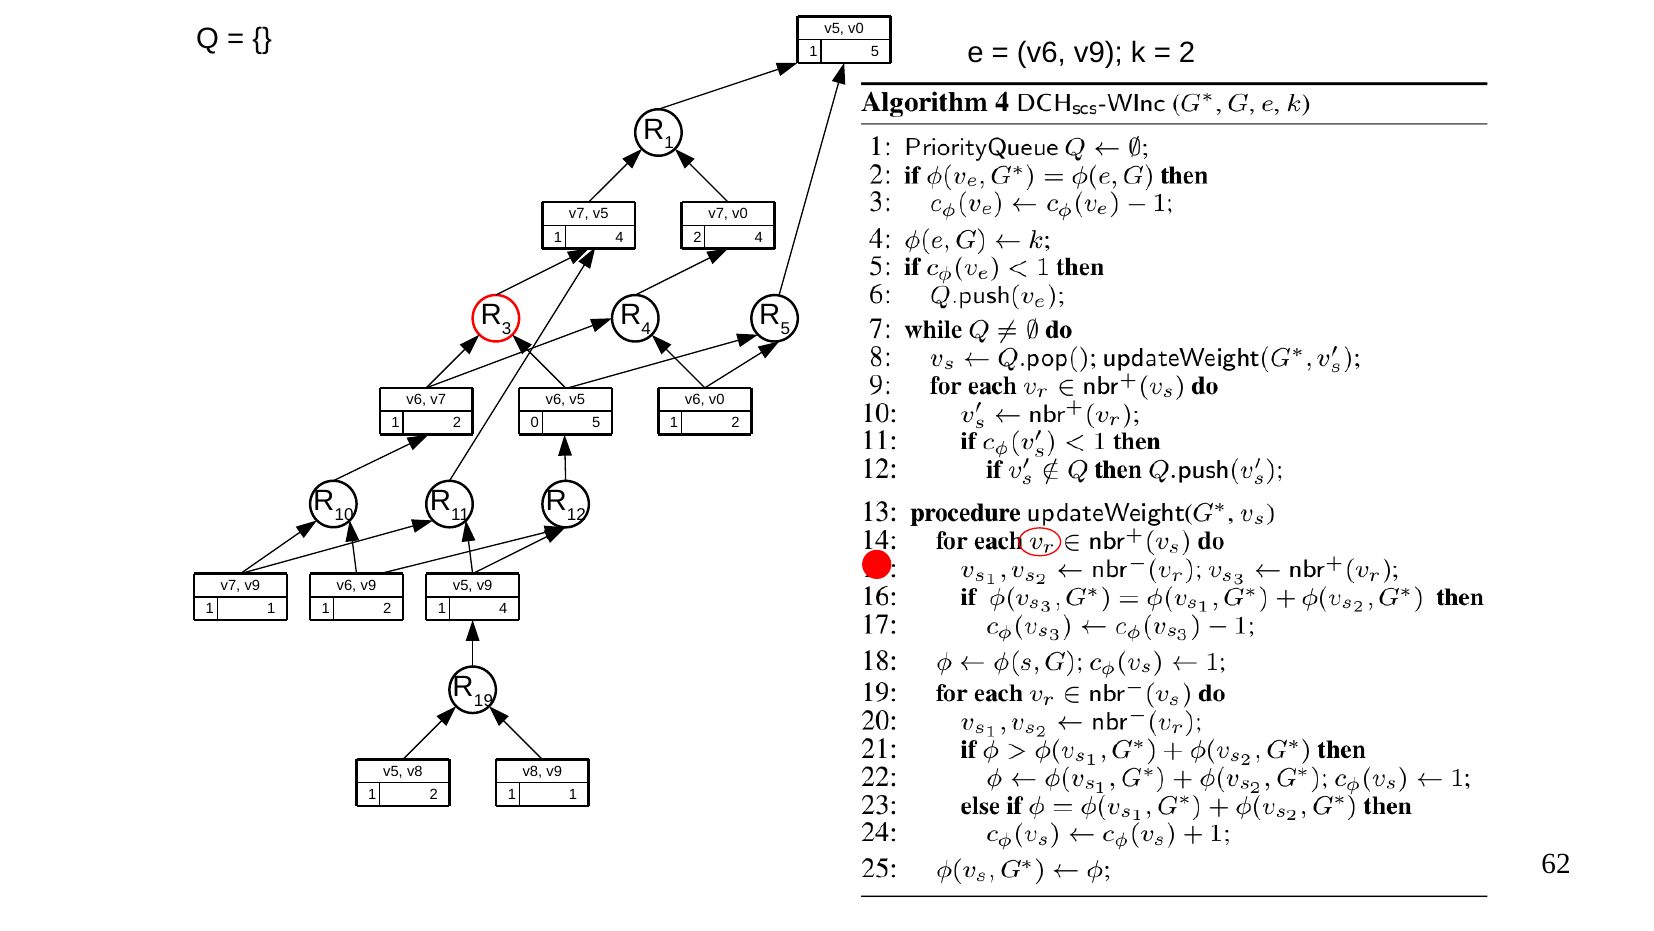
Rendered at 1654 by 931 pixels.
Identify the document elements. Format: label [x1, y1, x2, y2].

picture [146, 0, 1495, 900]
